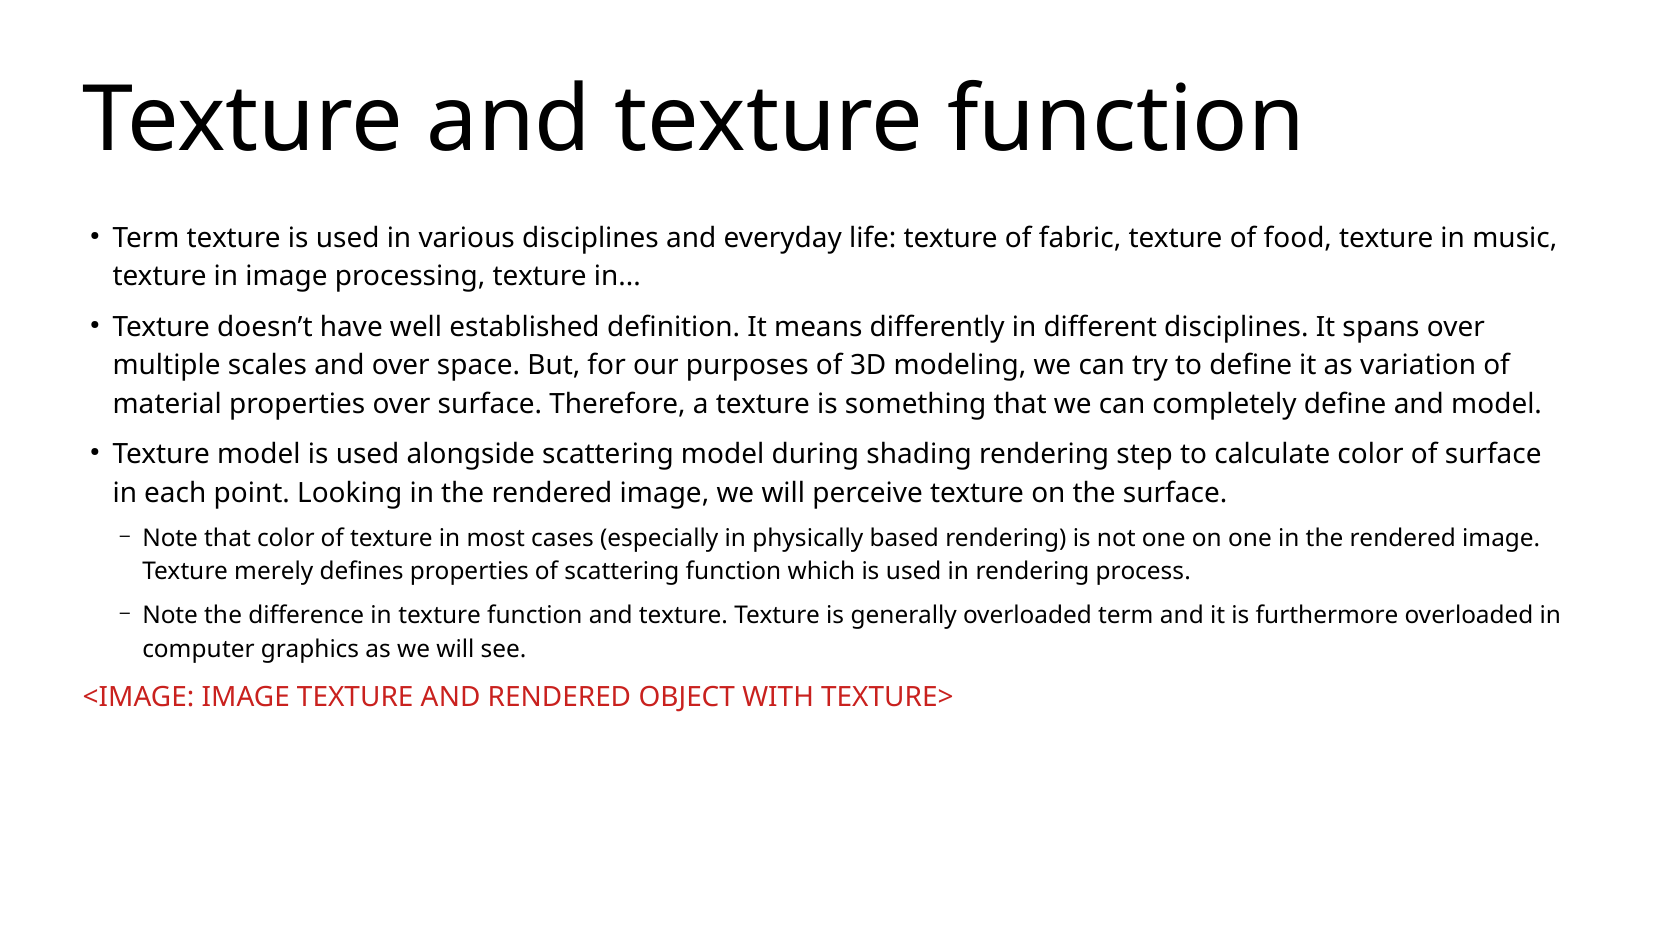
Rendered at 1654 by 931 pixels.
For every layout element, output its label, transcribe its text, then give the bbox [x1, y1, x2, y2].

list Term texture is used in various disciplines and everyday life: texture of fabric, texture of food, texture in music, texture in image processing, texture in... Texture doesn’t have well established definition. It means differently in different disciplines. It spans over multiple scales and over space. But, for our purposes of 3D modeling, we can try to define it as variation of material properties over surface. Therefore, a texture is something that we can completely define and model. Texture model is used alongside scattering model during shading rendering step to calculate color of surface in each point. Looking in the rendered image, we will perceive texture on the surface. Note that color of texture in most cases (especially in physically based rendering) is not one on one in the rendered image. Texture merely defines properties of scattering function which is used in rendering process. Note the difference in texture function and texture. Texture is generally overloaded term and it is furthermore overloaded in computer graphics as we will see. <IMAGE: IMAGE TEXTURE AND RENDERED OBJECT WITH TEXTURE> [82, 217, 1571, 758]
title Texture and texture function [82, 37, 1571, 193]
